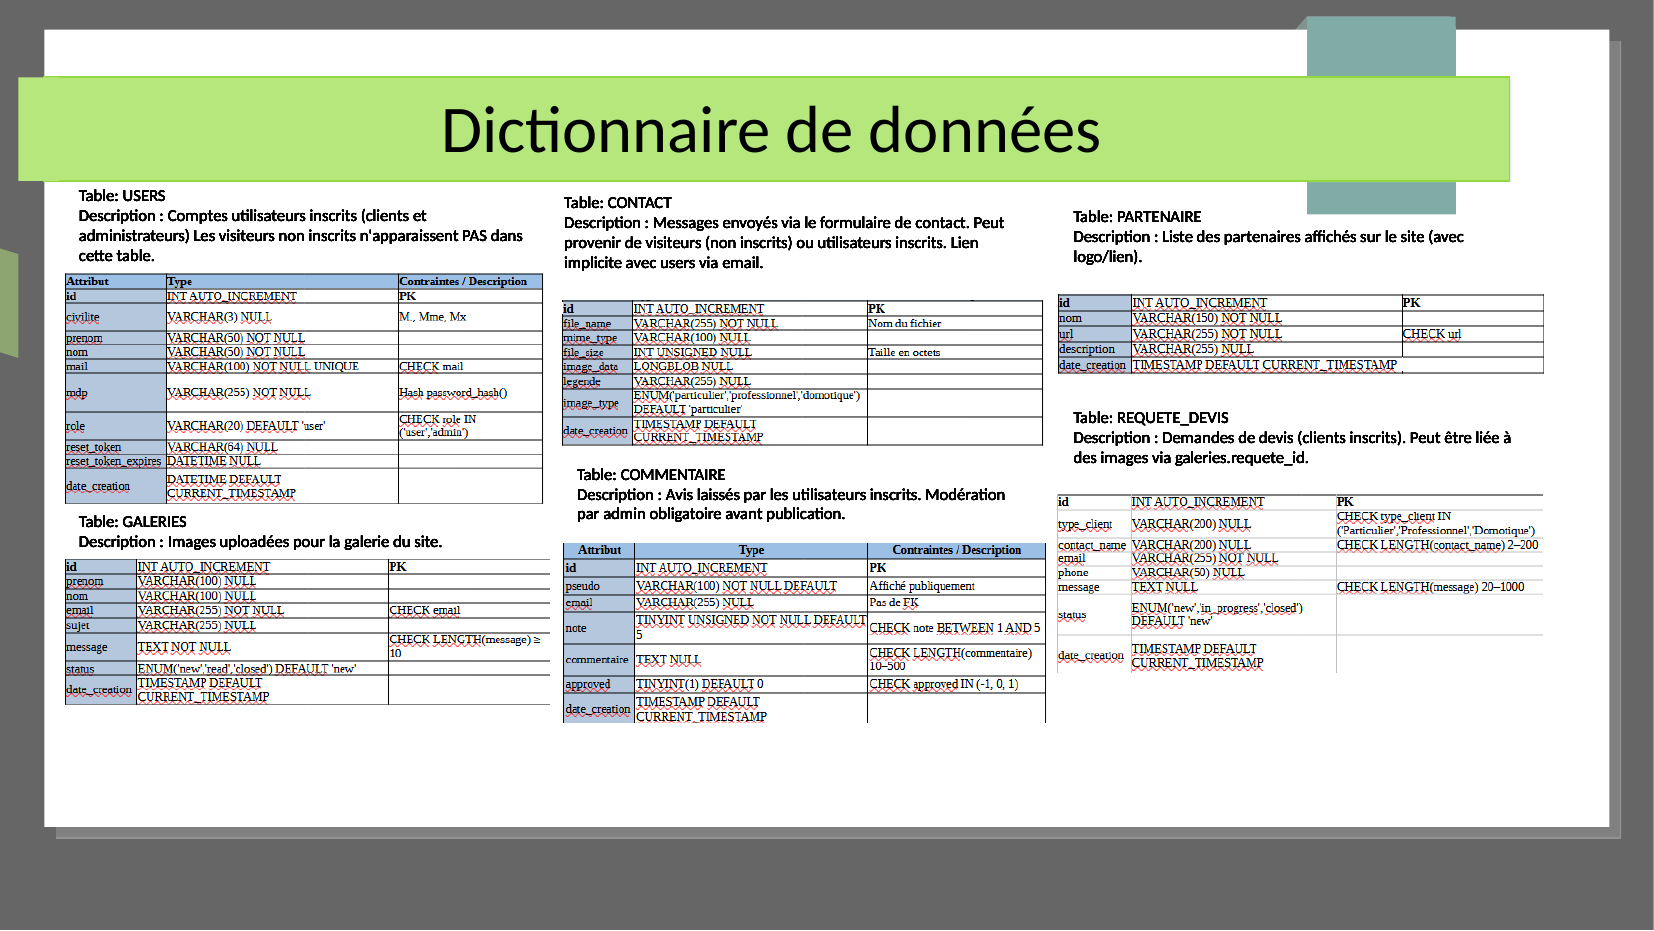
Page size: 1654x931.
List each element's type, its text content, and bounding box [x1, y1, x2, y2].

text_box Table: GALERIES Description : Images uploadées pour la galerie du site. [63, 503, 891, 559]
text_box Table: CONTACT Description : Messages envoyés via le formulaire de contact. Peut provenir de visiteurs (non inscrits) ou utilisateurs inscrits. Lien implicite avec users via email. [549, 184, 1041, 301]
text_box Table: REQUETE_DEVIS Description : Demandes de devis (clients inscrits). Peut être liée à des images via galeries.requete_id. [1058, 399, 1544, 496]
text_box Table: USERS Description : Comptes utilisateurs inscrits (clients et administrateurs) Les visiteurs non inscrits n'apparaissent PAS dans cette table. [63, 176, 549, 273]
picture [1058, 295, 1544, 374]
picture [65, 559, 550, 705]
picture [63, 273, 548, 503]
picture [562, 543, 1047, 724]
text_box Table: COMMENTAIRE Description : Avis laissés par les utilisateurs inscrits. Modération par admin obligatoire avant publication. [562, 455, 1041, 552]
title Dictionnaire de données [63, 74, 1481, 178]
picture [561, 300, 1047, 447]
text_box Table: PARTENAIRE Description : Liste des partenaires affichés sur le site (avec logo/lien). [1058, 198, 1550, 295]
picture [1057, 494, 1543, 673]
